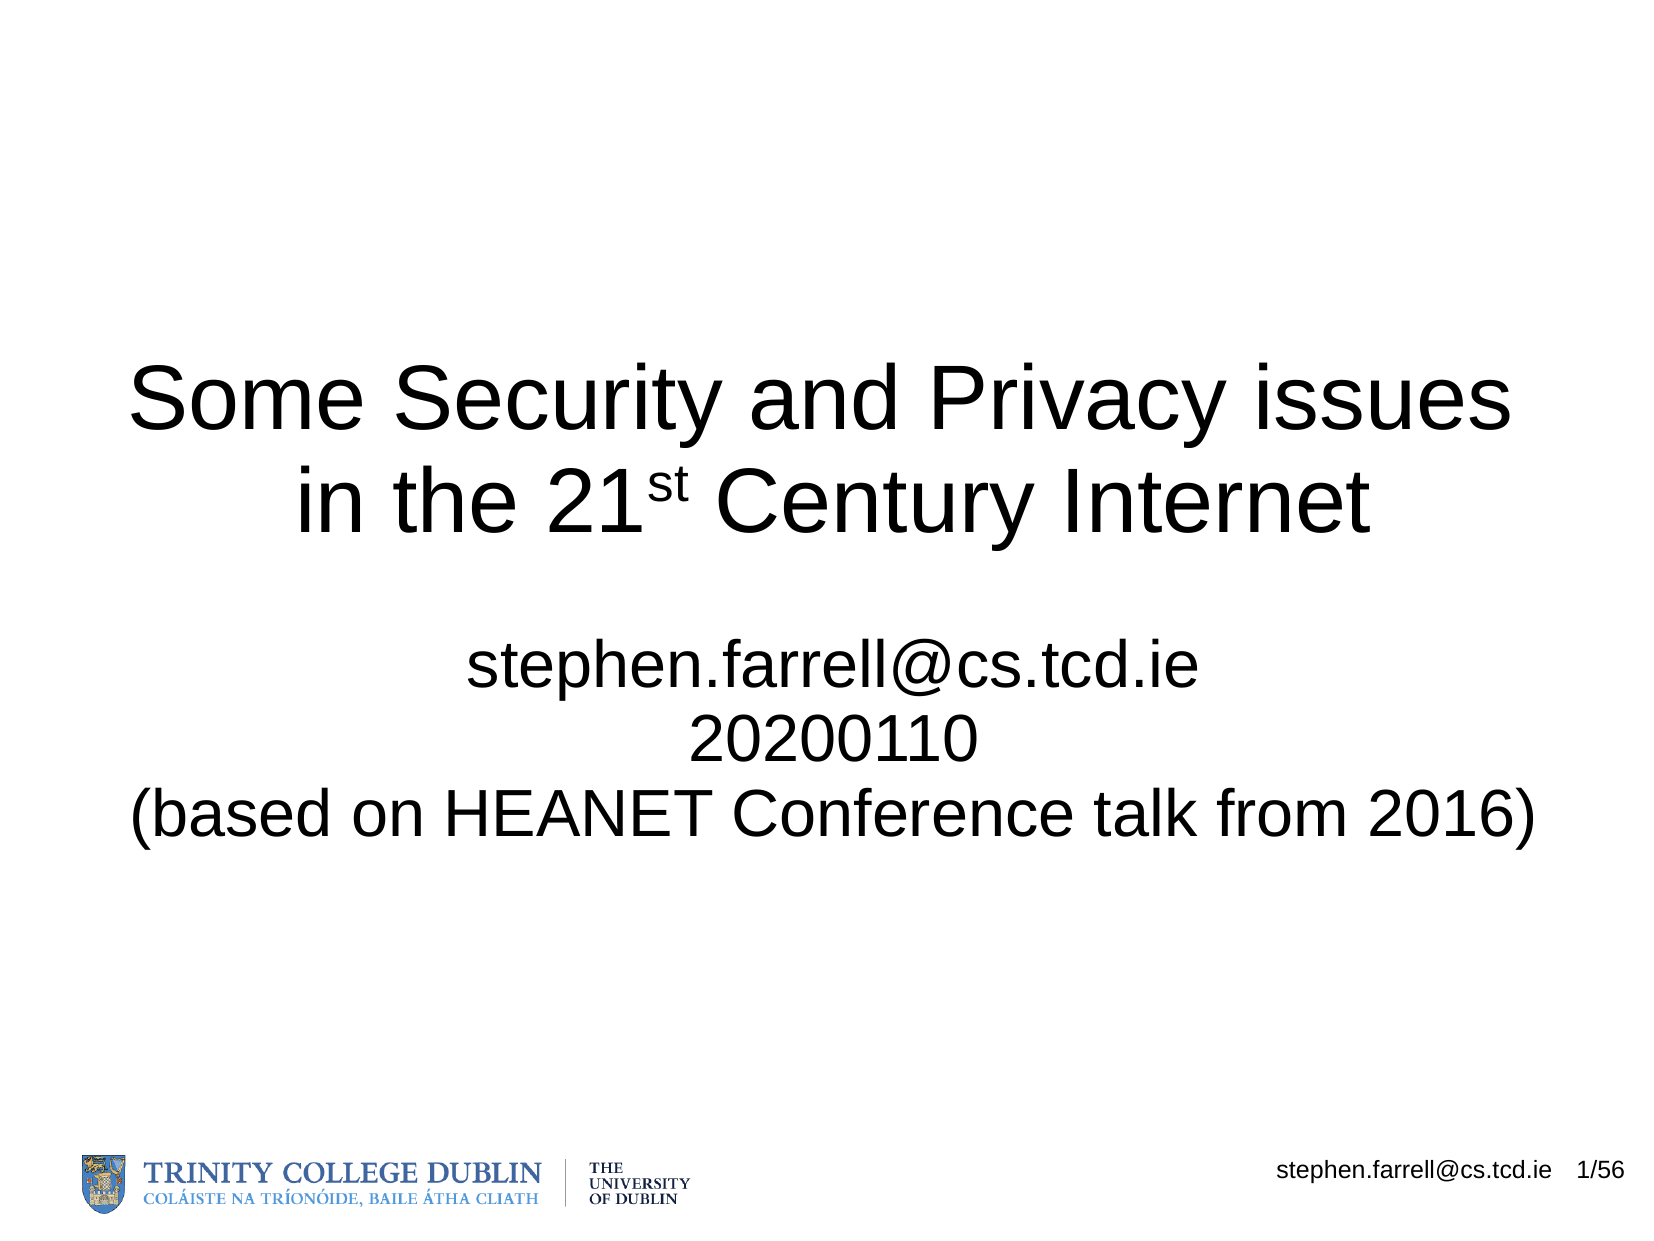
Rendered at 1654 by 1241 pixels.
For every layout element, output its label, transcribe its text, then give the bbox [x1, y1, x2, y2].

text_box Some Security and Privacy issues in the 21st Century Internet stephen.farrell@cs.tcd.ie 20200110 (based on HEANET Conference talk from 2016) [90, 345, 1579, 853]
picture [82, 1155, 694, 1214]
